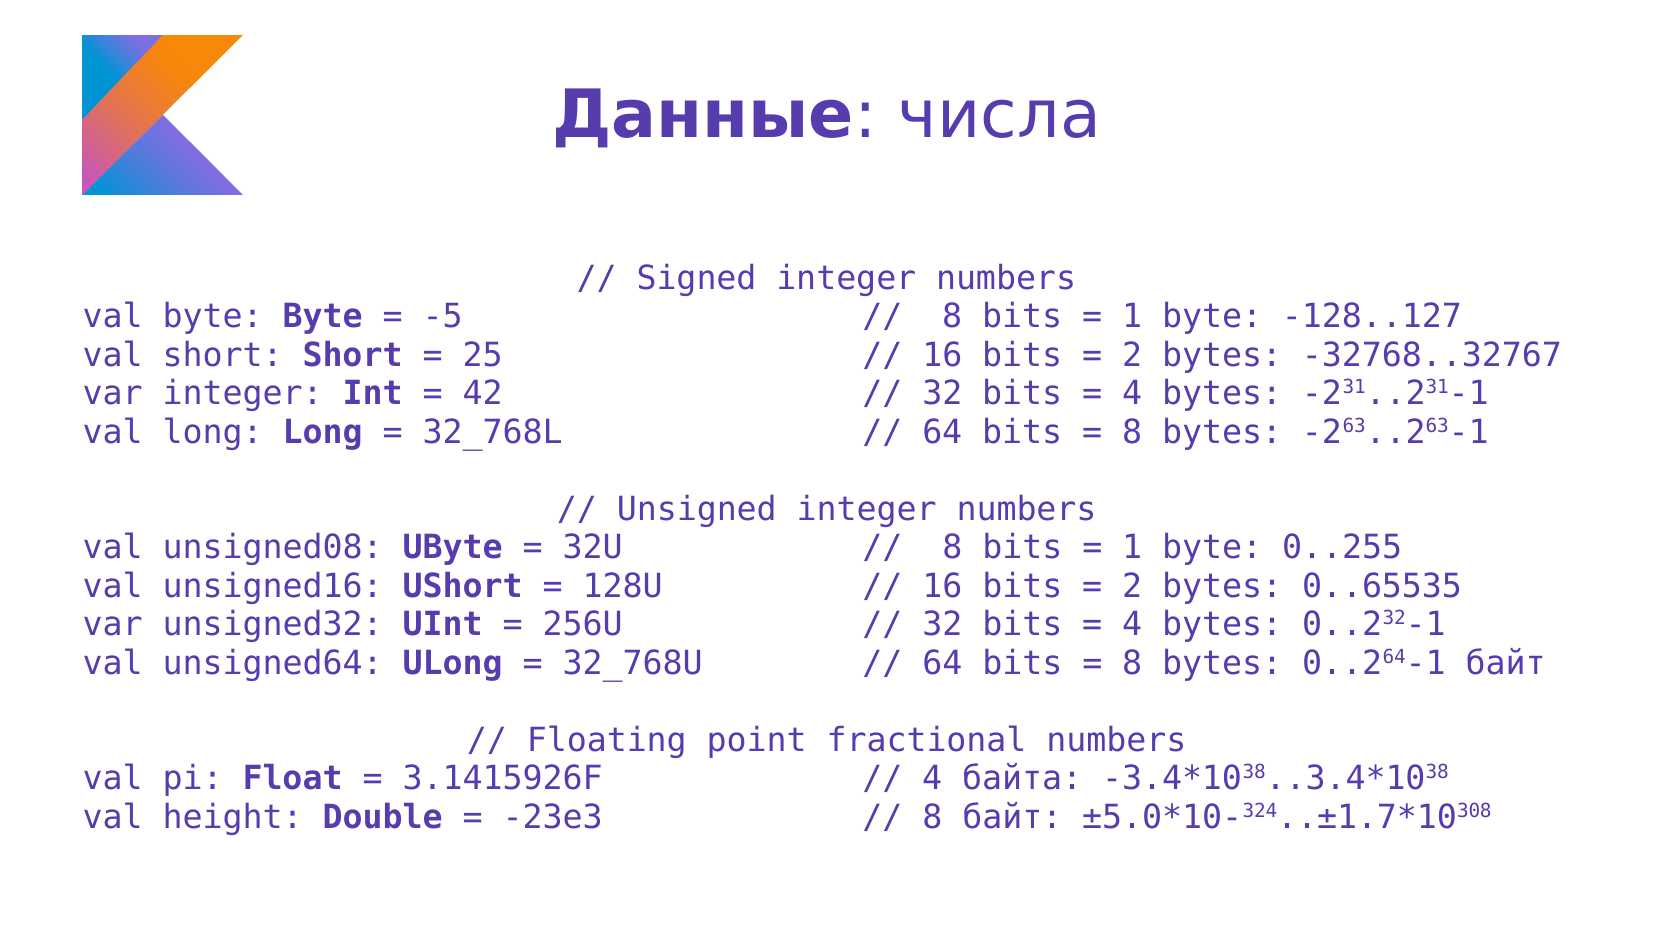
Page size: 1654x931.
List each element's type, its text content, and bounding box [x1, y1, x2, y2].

subtitle // Signed integer numbers val byte: Byte = -5 // 8 bits = 1 byte: -128..127 val short: Short = 25 // 16 bits = 2 bytes: -32768..32767 var integer: Int = 42 // 32 bits = 4 bytes: -231..231-1 val long: Long = 32_768L // 64 bits = 8 bytes: -263..263-1 // Unsigned integer numbers val unsigned08: UByte = 32U // 8 bits = 1 byte: 0..255 val unsigned16: UShort = 128U // 16 bits = 2 bytes: 0..65535 var unsigned32: UInt = 256U // 32 bits = 4 bytes: 0..232-1 val unsigned64: ULong = 32_768U // 64 bits = 8 bytes: 0..264-1 байт // Floating point fractional numbers val pi: Float = 3.1415926F // 4 байта: -3.4*1038..3.4*1038 val height: Double = -23e3 // 8 байт: ±5.0*10-324..±1.7*10308 [82, 252, 1571, 842]
picture [82, 35, 243, 195]
title Данные: числа [243, 37, 1571, 193]
